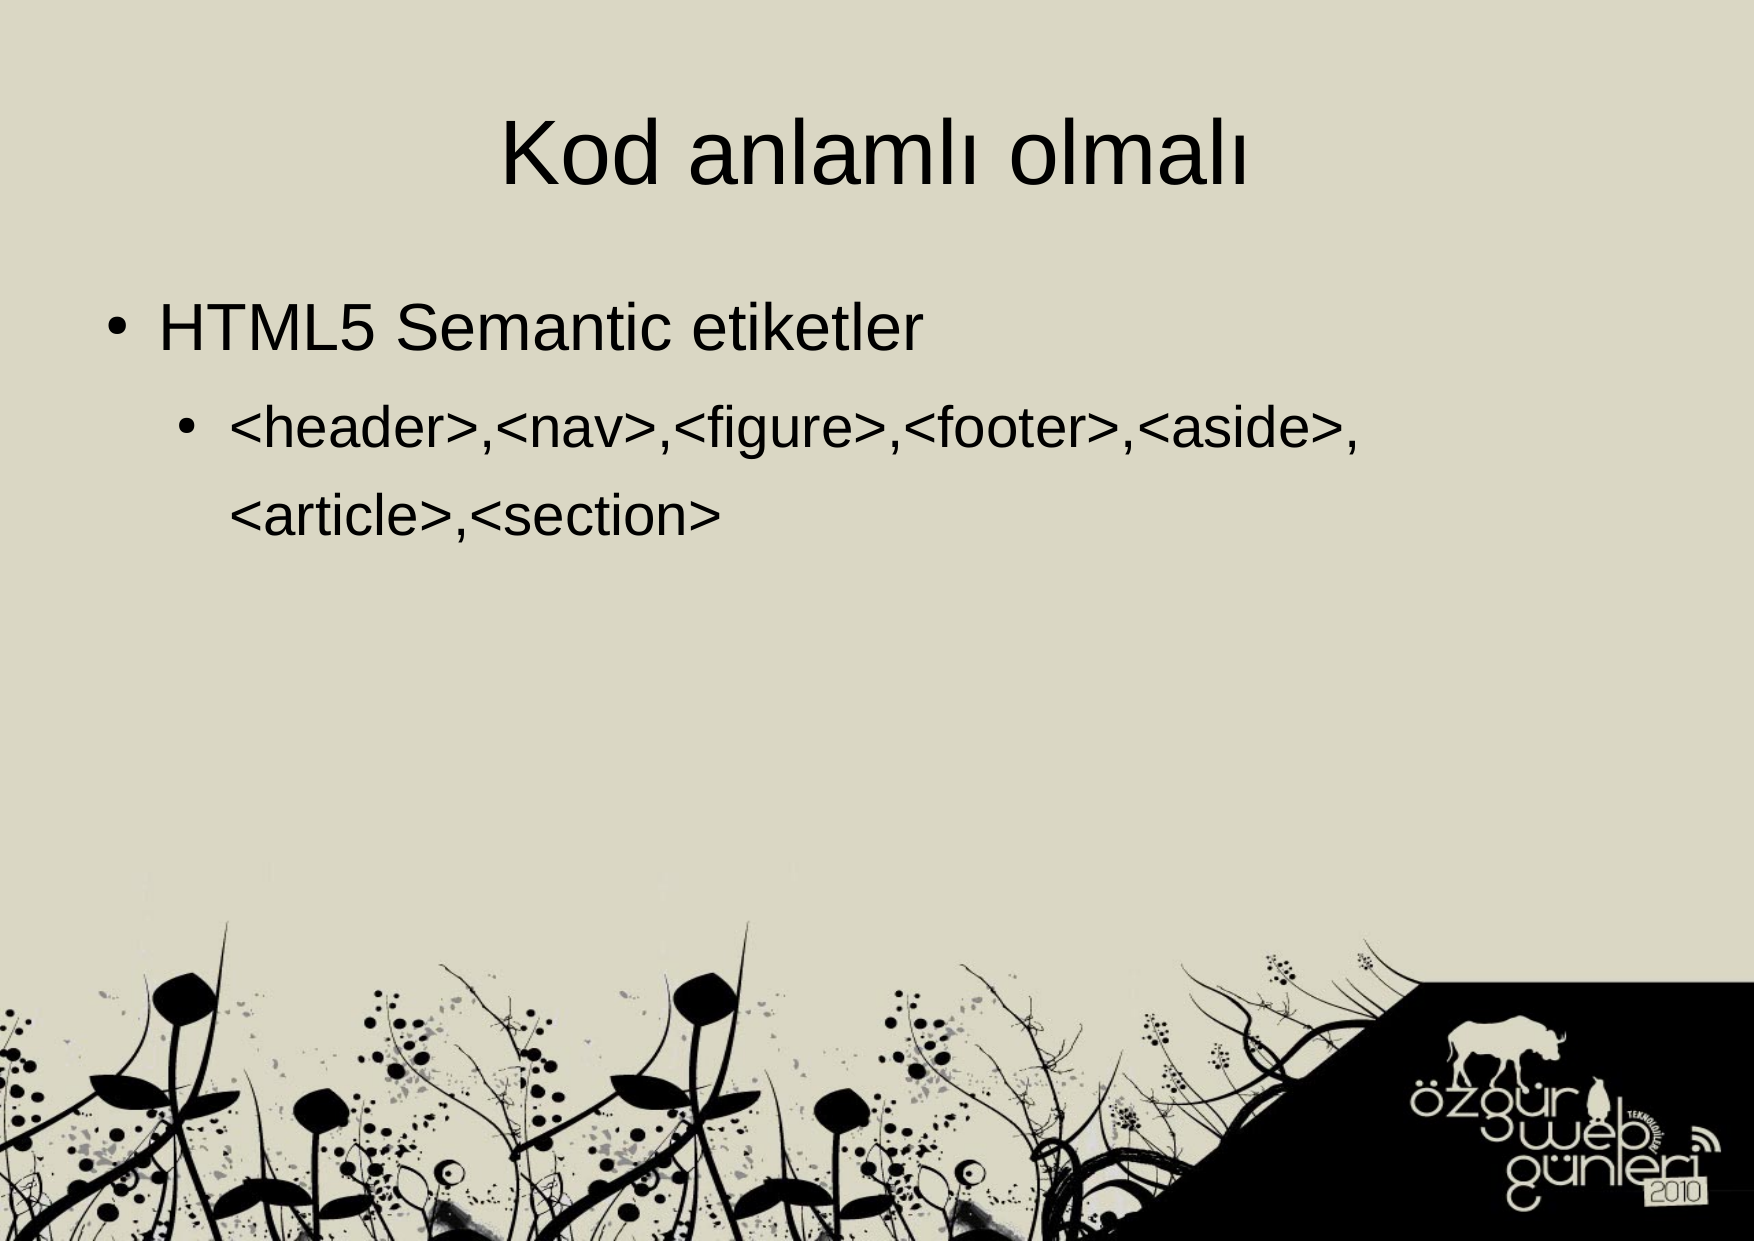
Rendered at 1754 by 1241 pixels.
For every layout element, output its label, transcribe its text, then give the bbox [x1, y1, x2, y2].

list HTML5 Semantic etiketler <header>,<nav>,<figure>,<footer>,<aside>, <article>,<section> [87, 290, 1667, 1109]
title Kod anlamlı olmalı [87, 50, 1667, 256]
picture [0, 0, 1754, 1241]
